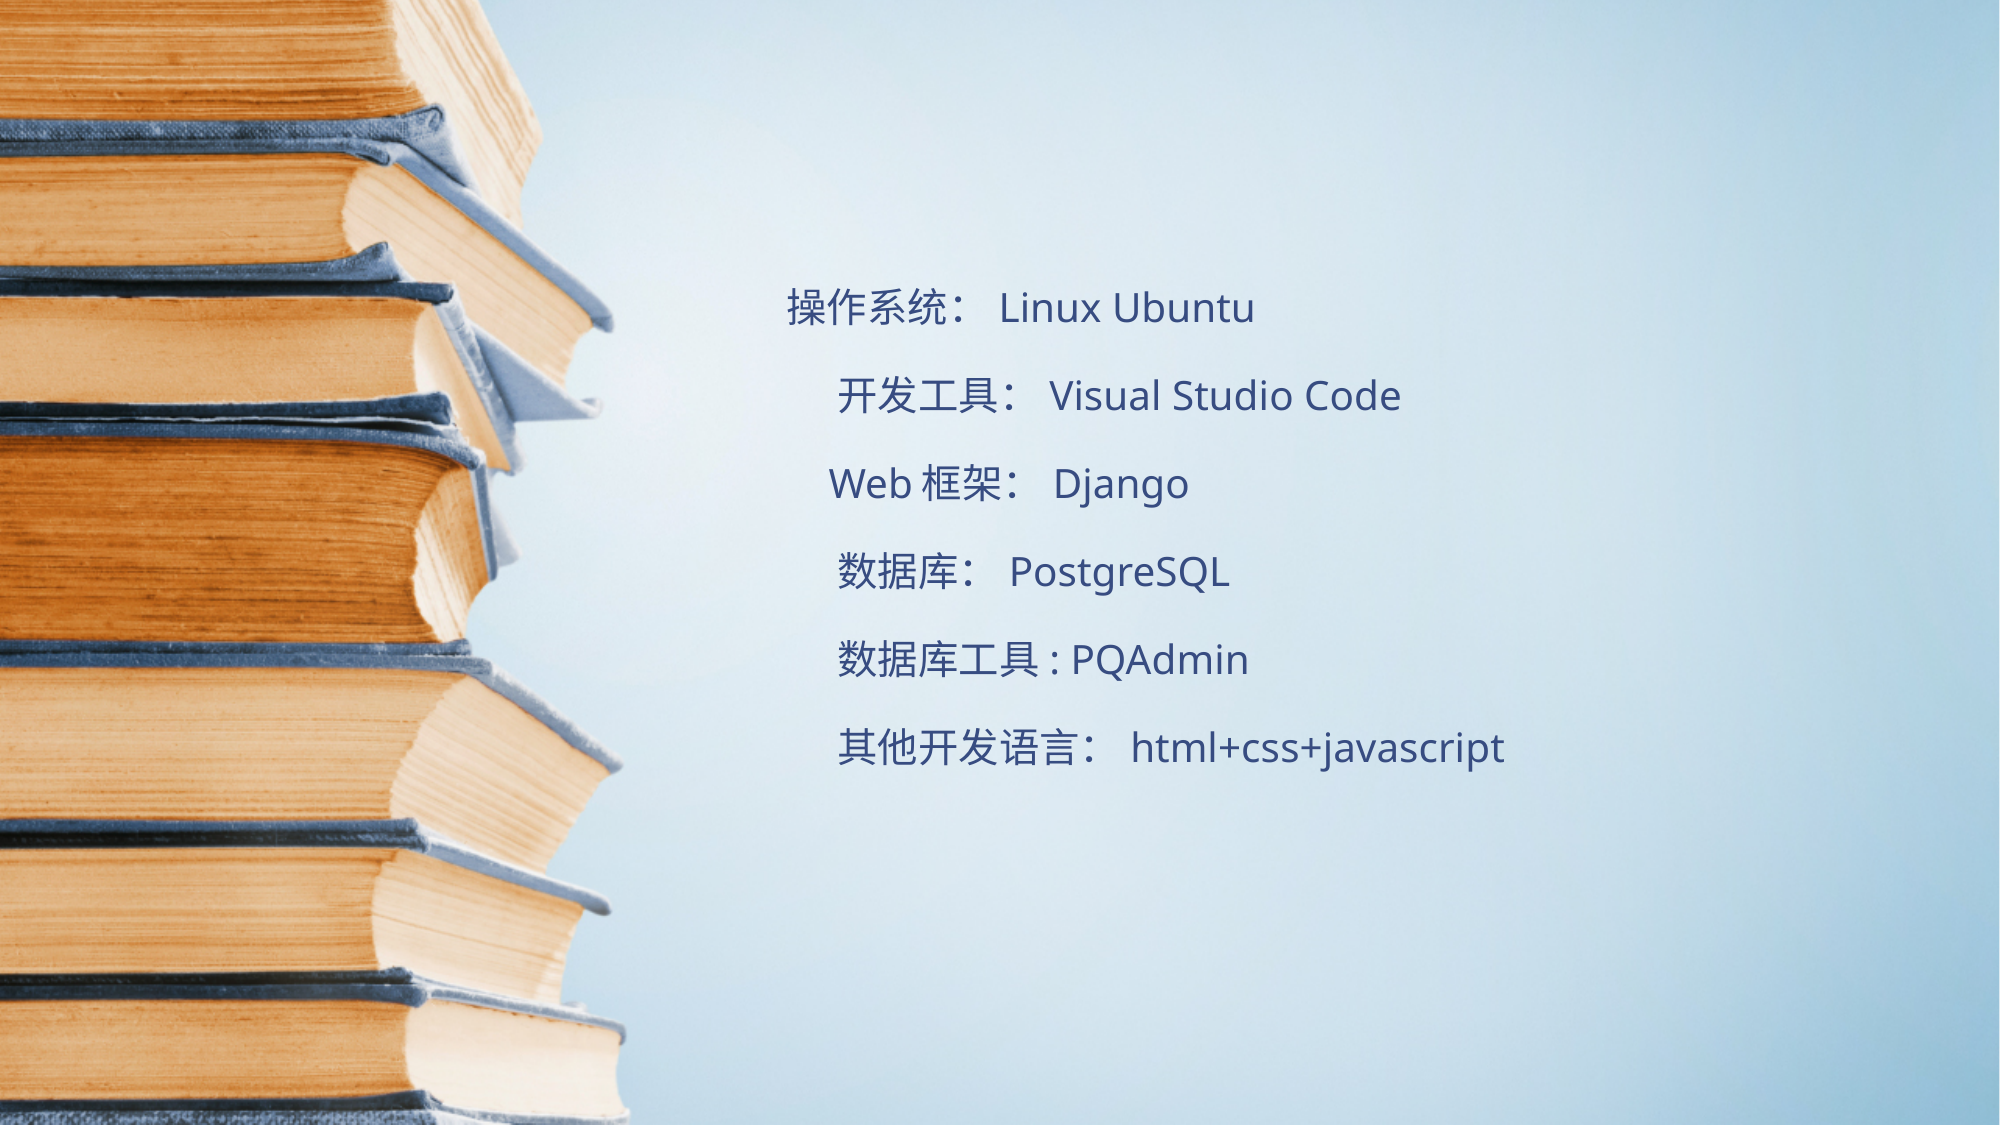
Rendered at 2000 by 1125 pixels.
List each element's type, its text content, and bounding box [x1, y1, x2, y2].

title 操作系统：Linux Ubuntu 开发工具：Visual Studio Code Web框架：Django 数据库：PostgreSQL 数据库工具: PQAdmin 其他开发语言：html+css+javascript [766, 231, 1917, 785]
picture [0, 0, 2000, 1125]
